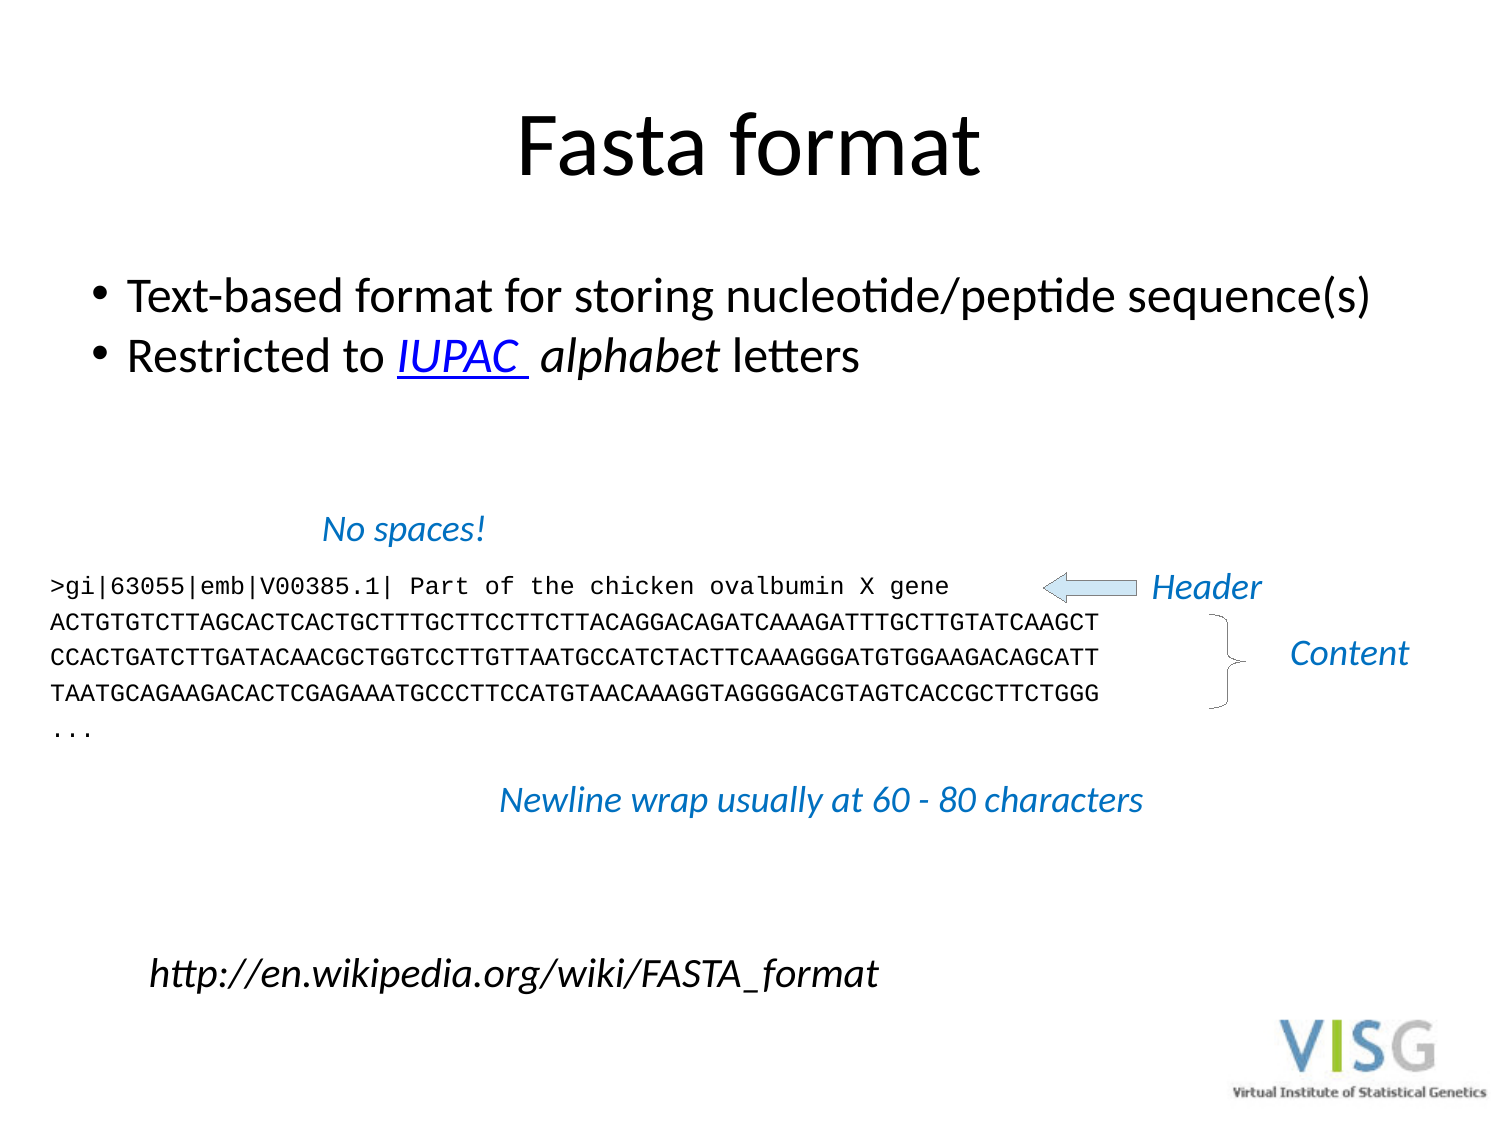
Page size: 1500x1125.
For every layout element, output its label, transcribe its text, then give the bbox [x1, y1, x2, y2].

picture [1226, 995, 1494, 1121]
text_box Text-based format for storing nucleotide/peptide sequence(s) Restricted to IUPAC alphabet letters [76, 255, 1461, 922]
text_box Fasta format [75, 45, 1425, 233]
text_box http://en.wikipedia.org/wiki/FASTA_format [134, 938, 1127, 1004]
text_box Newline wrap usually at 60 - 80 characters [475, 781, 1174, 878]
text_box Header [1136, 554, 1374, 615]
text_box No spaces! [307, 496, 510, 555]
text_box Content [1351, 620, 1455, 680]
text_box >gi|63055|emb|V00385.1| Part of the chicken ovalbumin X gene ACTGTGTCTTAGCACTCACTGCTTTGCTTCCTTCTTACAGGACAGATCAAAGATTTGCTTGTATCAAGCT CCACTGATCTTGATACAACGCTGGTCCTTGTTAATGCCATCTACTTCAAAGGGATGTGGAAGACAGCATT TAATGCAGAAGACACTCGAGAAATGCCCTTCCATGTAACAAAGGTAGGGGACGTAGTCACCGCTTCTGGG ... [35, 555, 1351, 781]
text_box [1043, 572, 1137, 603]
